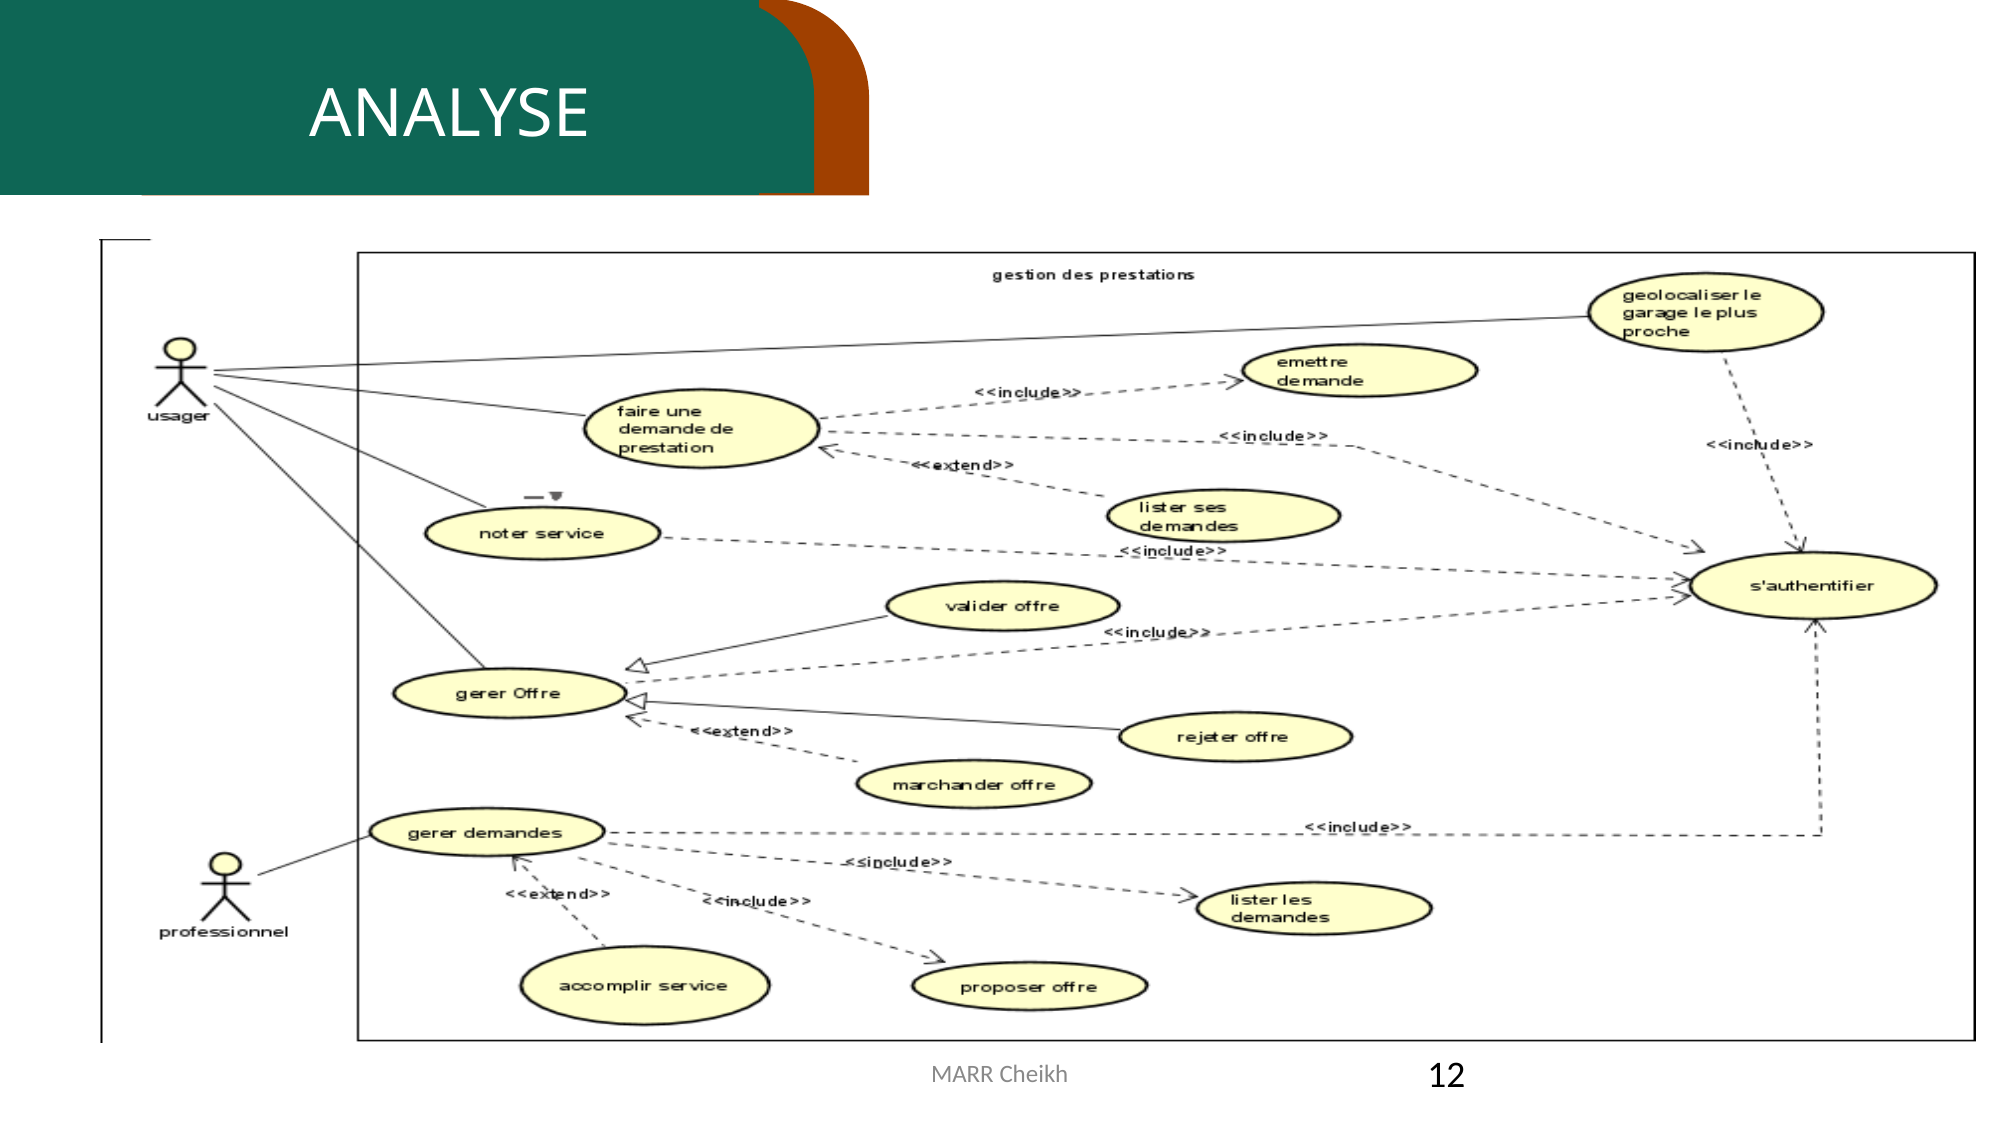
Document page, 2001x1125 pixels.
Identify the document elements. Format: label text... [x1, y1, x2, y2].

text_box MARR Cheikh [662, 1043, 1338, 1103]
text_box ANALYSE [86, 0, 815, 194]
picture [99, 239, 1976, 1043]
text_box [1412, 1043, 1863, 1103]
text_box [0, 0, 870, 196]
